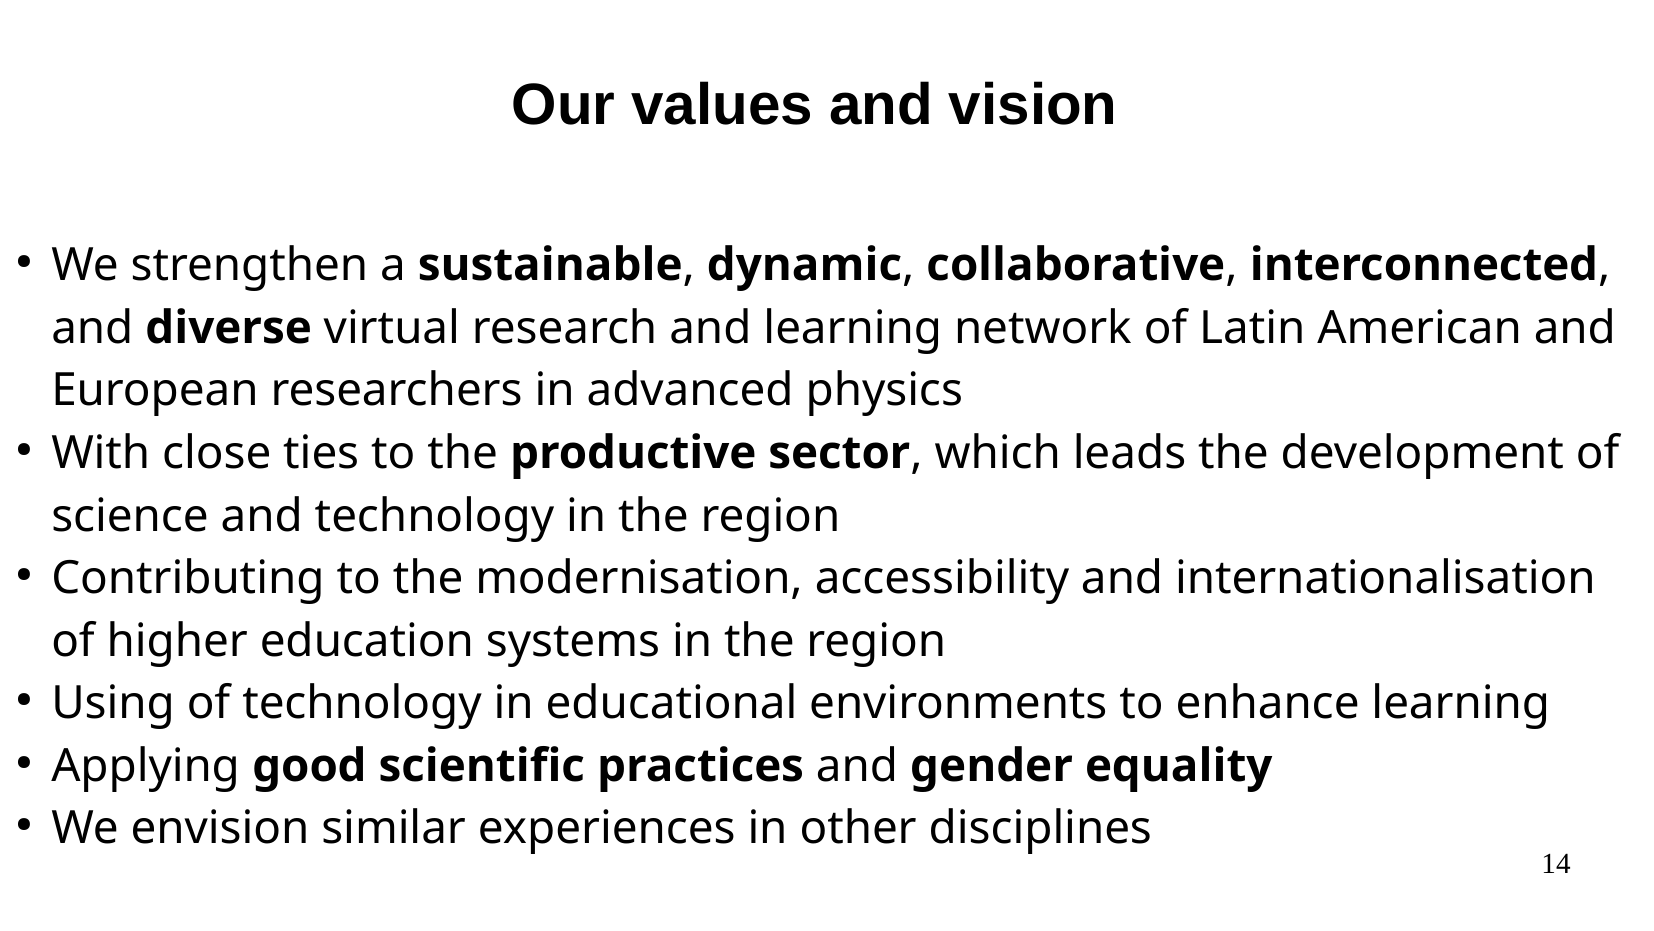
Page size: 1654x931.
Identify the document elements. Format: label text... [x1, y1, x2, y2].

text_box We strengthen a sustainable, dynamic, collaborative, interconnected, and diverse virtual research and learning network of Latin American and European researchers in advanced physics With close ties to the productive sector, which leads the development of science and technology in the region Contributing to the modernisation, accessibility and internationalisation of higher education systems in the region Using of technology in educational environments to enhance learning Applying good scientific practices and gender equality We envision similar experiences in other disciplines [1, 224, 1654, 826]
text_box Our values and vision [0, 64, 1630, 166]
